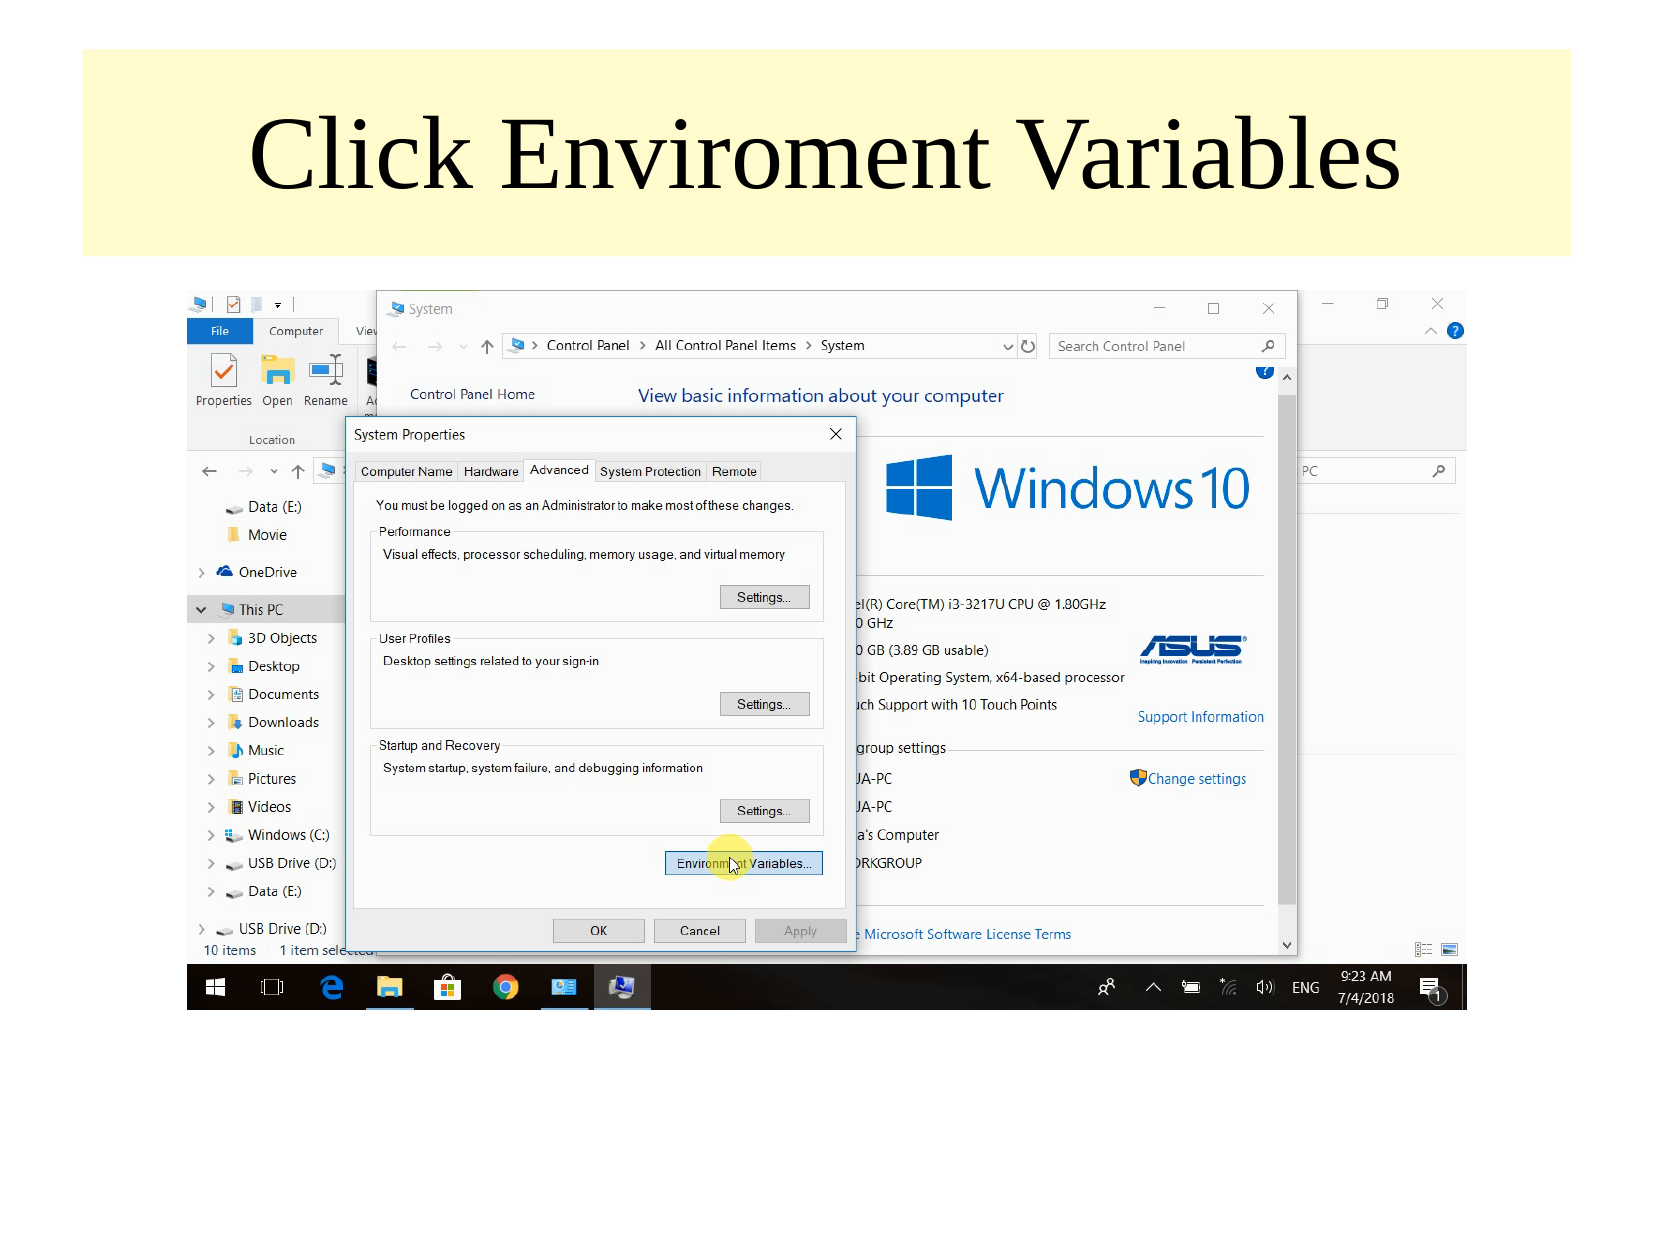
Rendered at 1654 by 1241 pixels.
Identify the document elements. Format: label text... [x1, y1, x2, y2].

title Click Enviroment Variables [82, 49, 1571, 257]
picture [187, 290, 1467, 1010]
